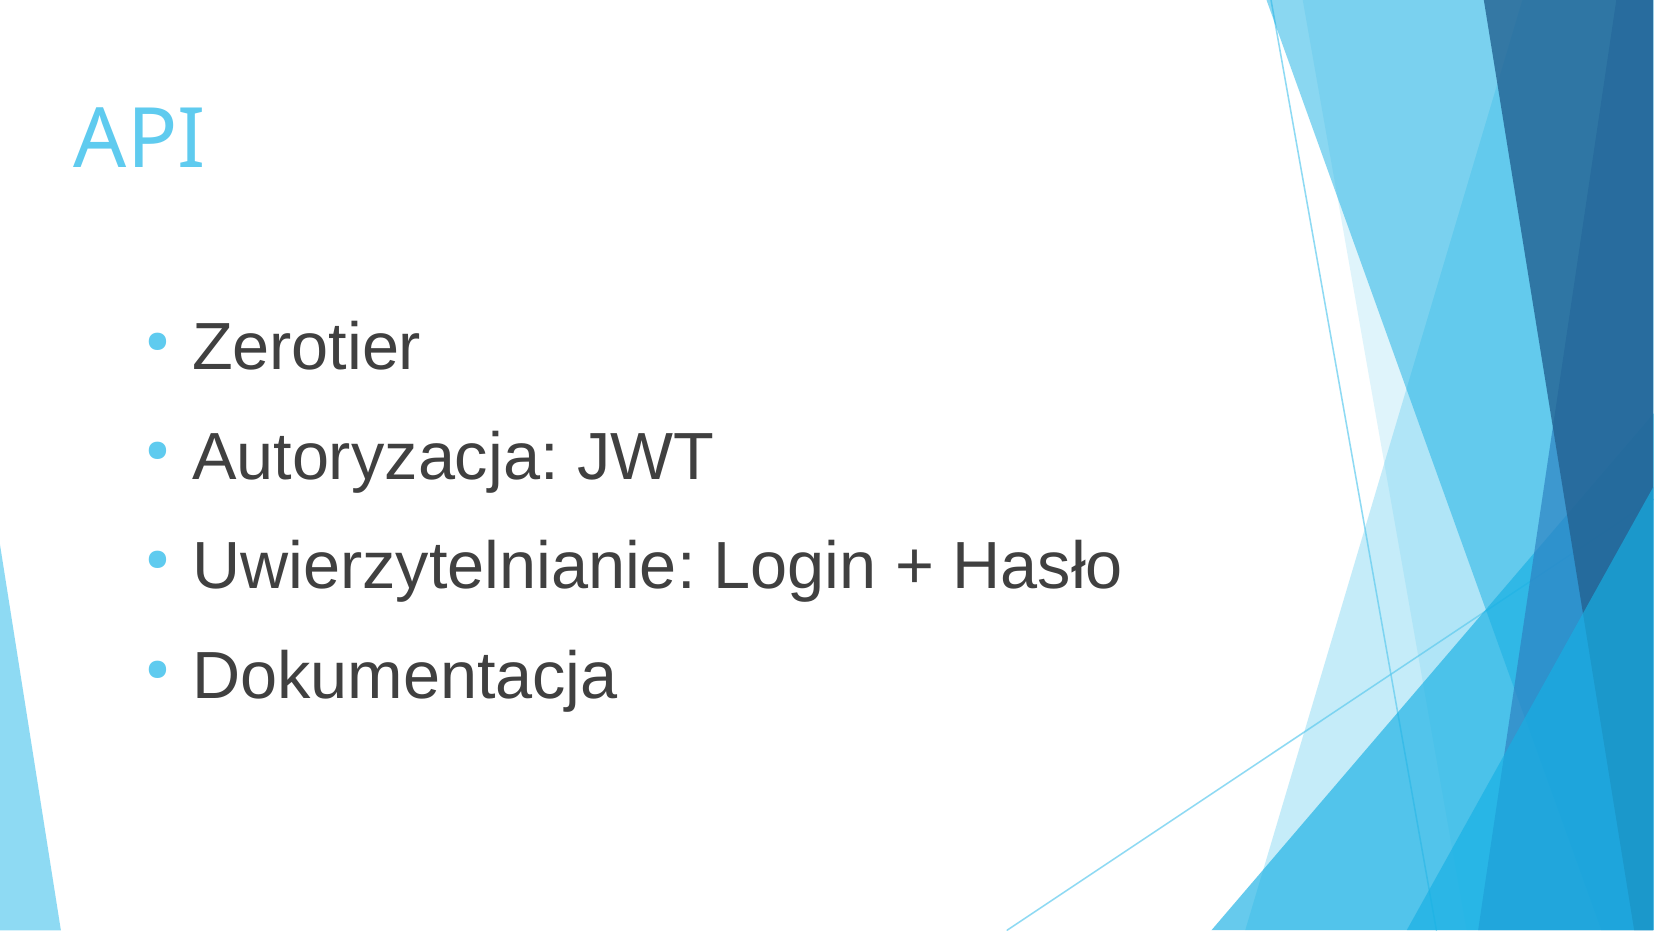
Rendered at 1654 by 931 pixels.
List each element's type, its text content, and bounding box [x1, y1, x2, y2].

list Zerotier Autoryzacja: JWT Uwierzytelnianie: Login + Hasło Dokumentacja [0, 295, 1489, 835]
title API [0, 76, 1489, 233]
